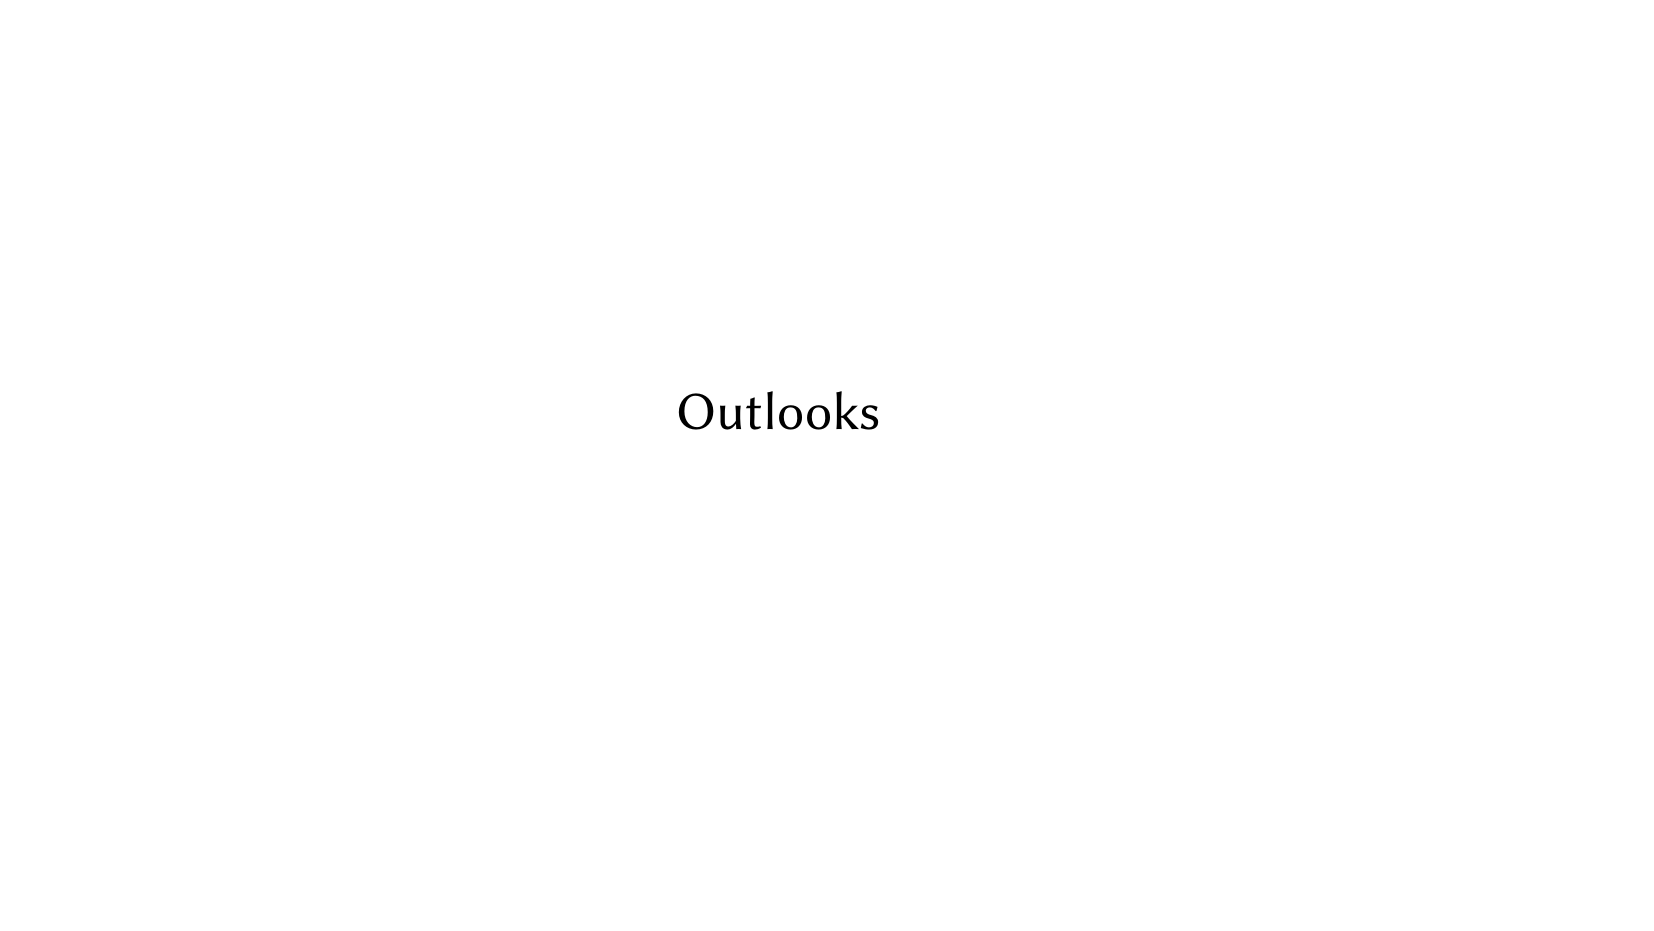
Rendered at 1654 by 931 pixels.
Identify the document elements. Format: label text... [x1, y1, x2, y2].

text_box Outlooks [661, 373, 897, 451]
